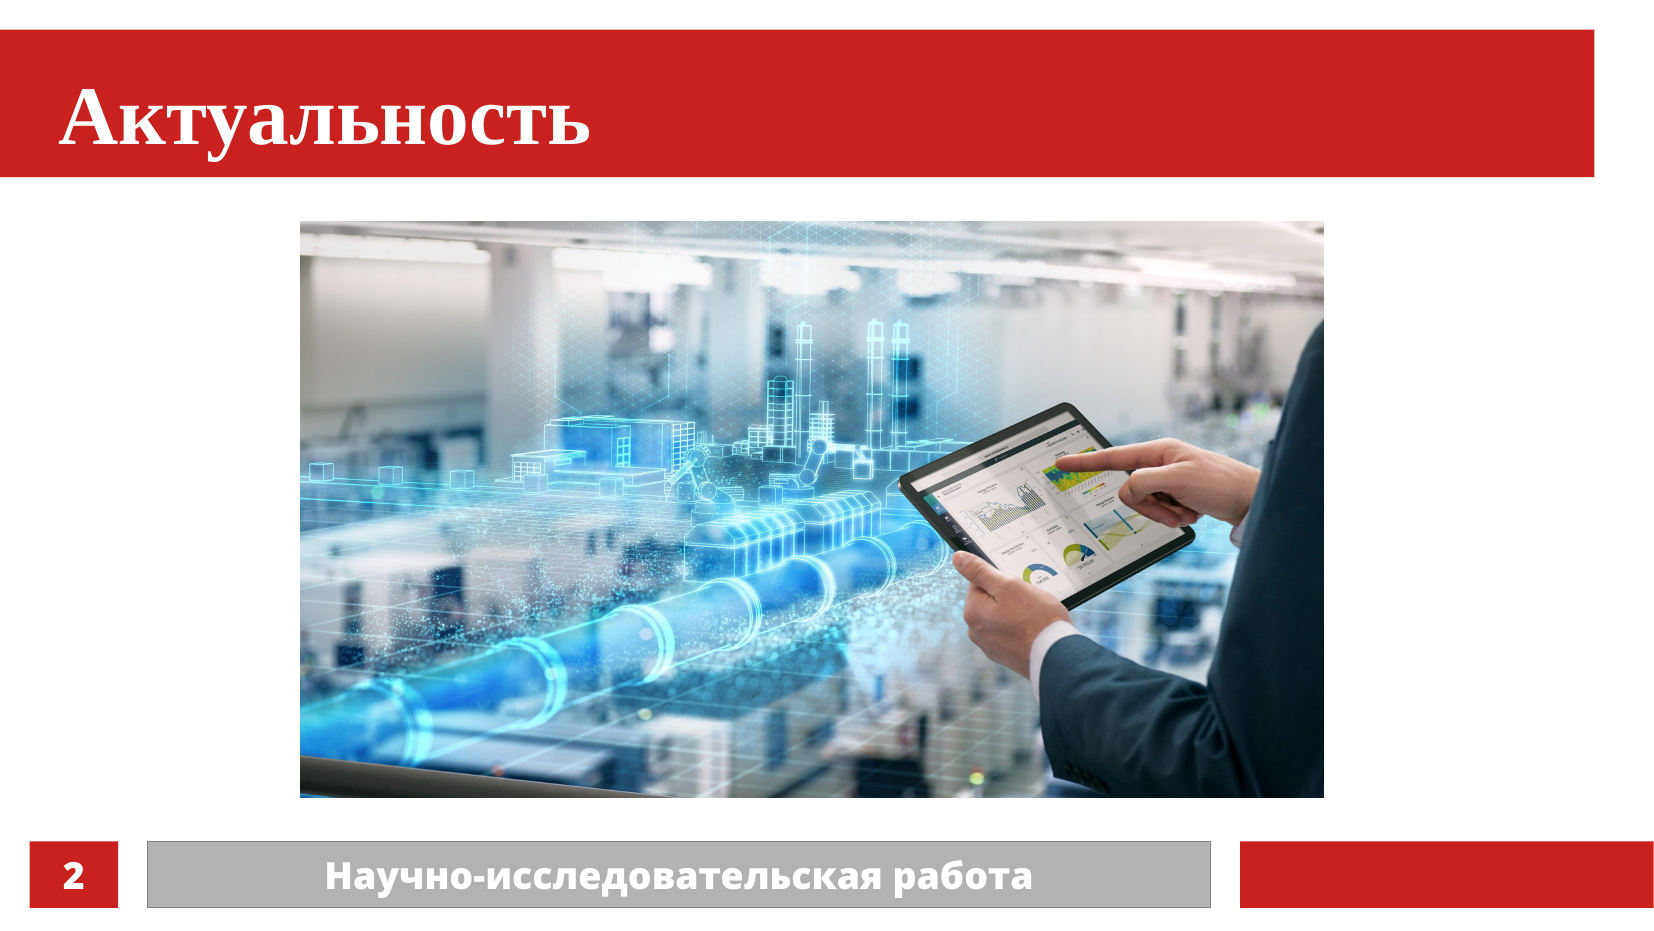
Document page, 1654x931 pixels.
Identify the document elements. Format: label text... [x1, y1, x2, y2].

title Актуальность [59, 44, 1595, 163]
picture [300, 221, 1324, 798]
